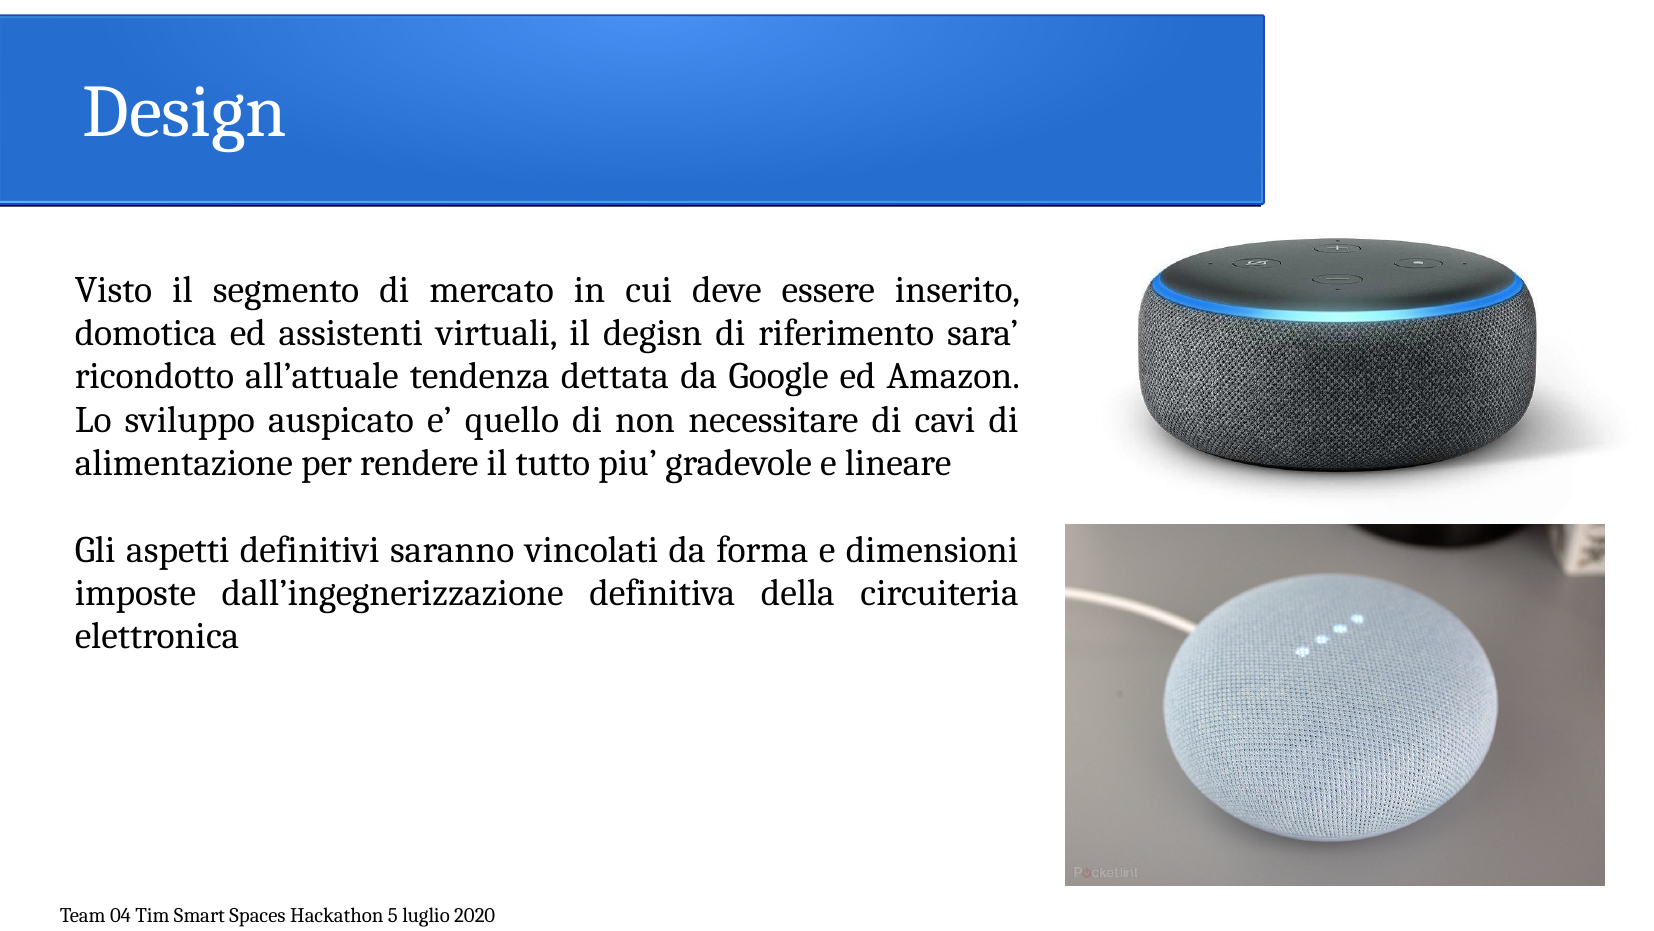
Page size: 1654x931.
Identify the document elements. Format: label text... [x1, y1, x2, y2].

text_box Team 04 Tim Smart Spaces Hackathon 5 luglio 2020 [45, 896, 616, 931]
picture [1035, 210, 1639, 886]
text_box Visto il segmento di mercato in cui deve essere inserito, domotica ed assistenti virtuali, il degisn di riferimento sara’ ricondotto all’attuale tendenza dettata da Google ed Amazon. Lo sviluppo auspicato e’ quello di non necessitare di cavi di alimentazione per rendere il tutto piu’ gradevole e lineare Gli aspetti definitivi saranno vincolati da forma e dimensioni imposte dall’ingegnerizzazione definitiva della circuiteria elettronica [60, 261, 1036, 804]
title Design [82, 35, 1235, 189]
